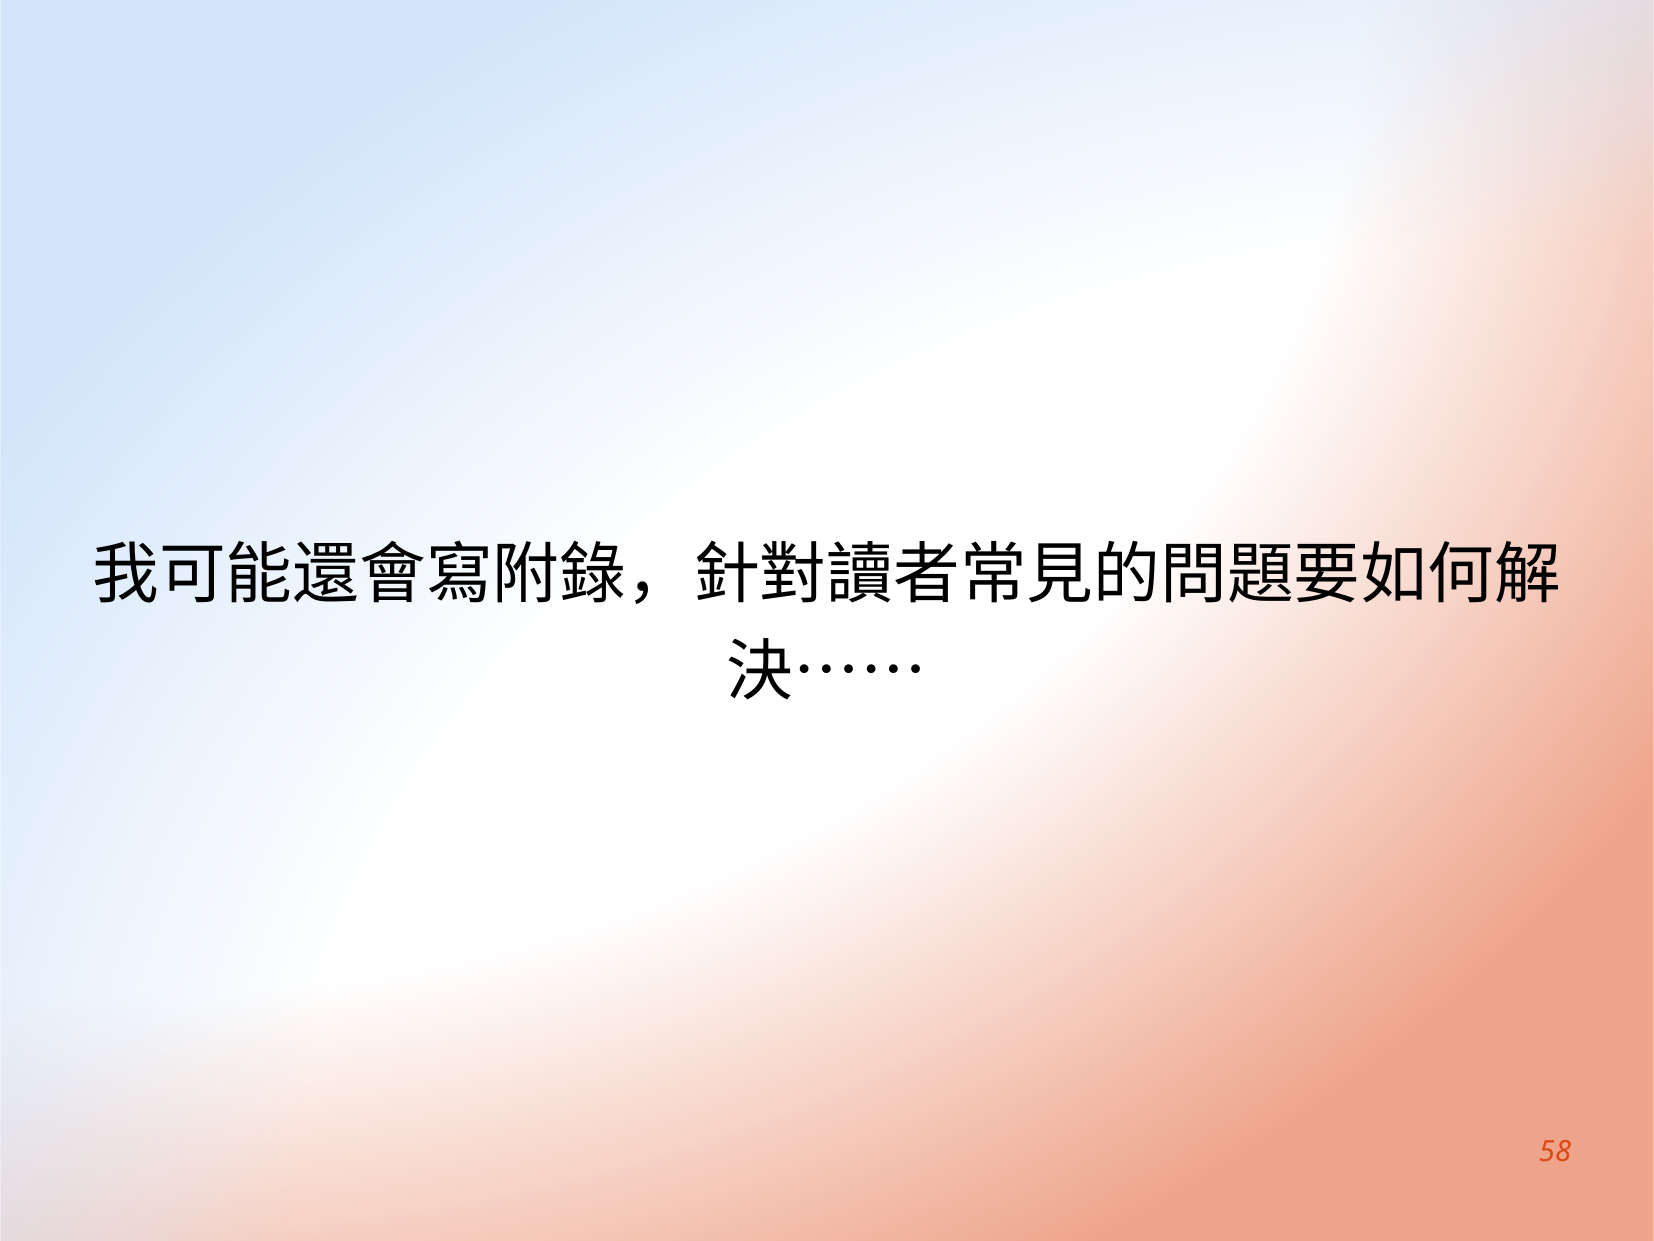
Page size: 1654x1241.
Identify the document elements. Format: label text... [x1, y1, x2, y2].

subtitle 我可能還會寫附錄，針對讀者常見的問題要如何解決…… [82, 49, 1571, 1186]
picture [0, 0, 1654, 1241]
